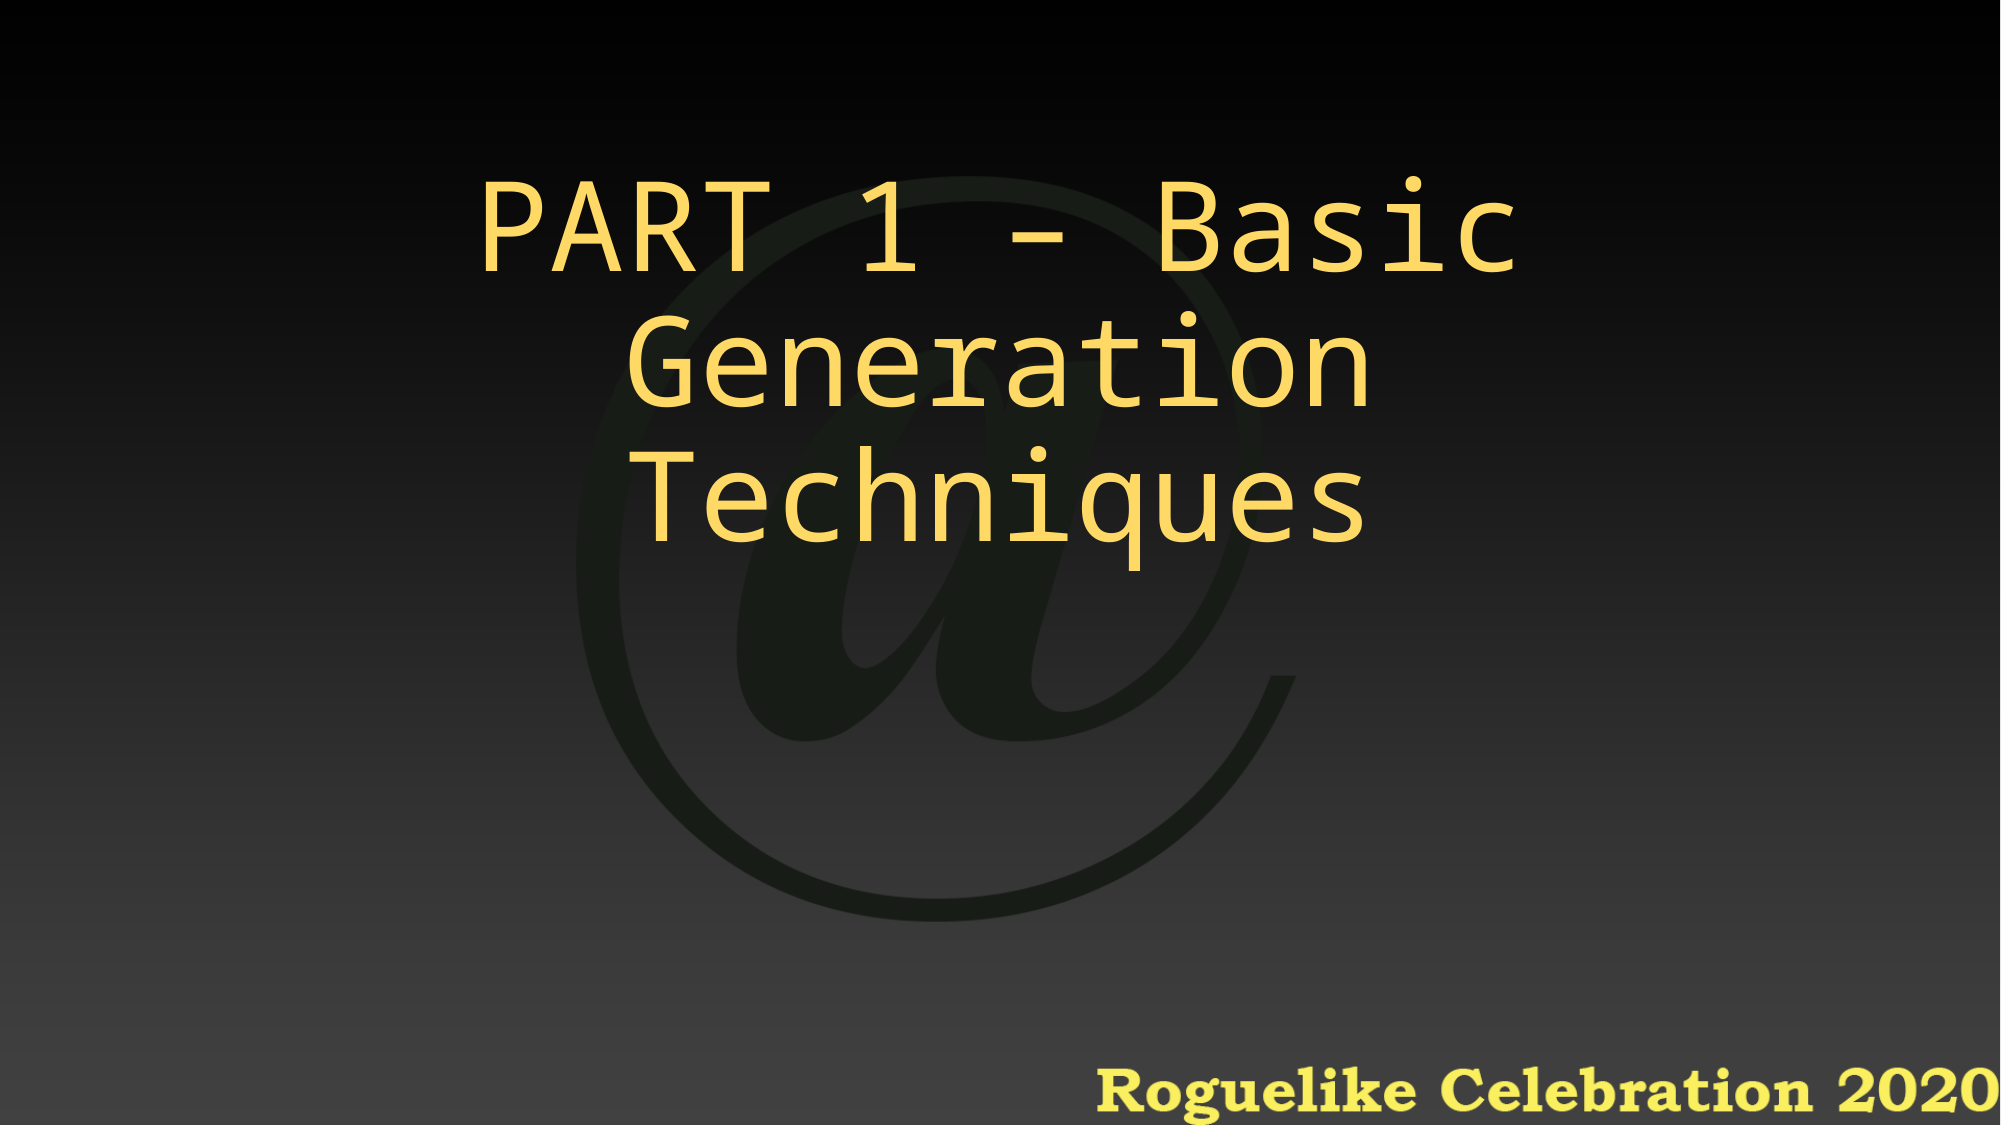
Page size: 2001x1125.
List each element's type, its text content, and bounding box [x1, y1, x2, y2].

picture [0, 0, 2001, 1125]
title PART 1 – Basic Generation Techniques [249, 184, 1750, 576]
